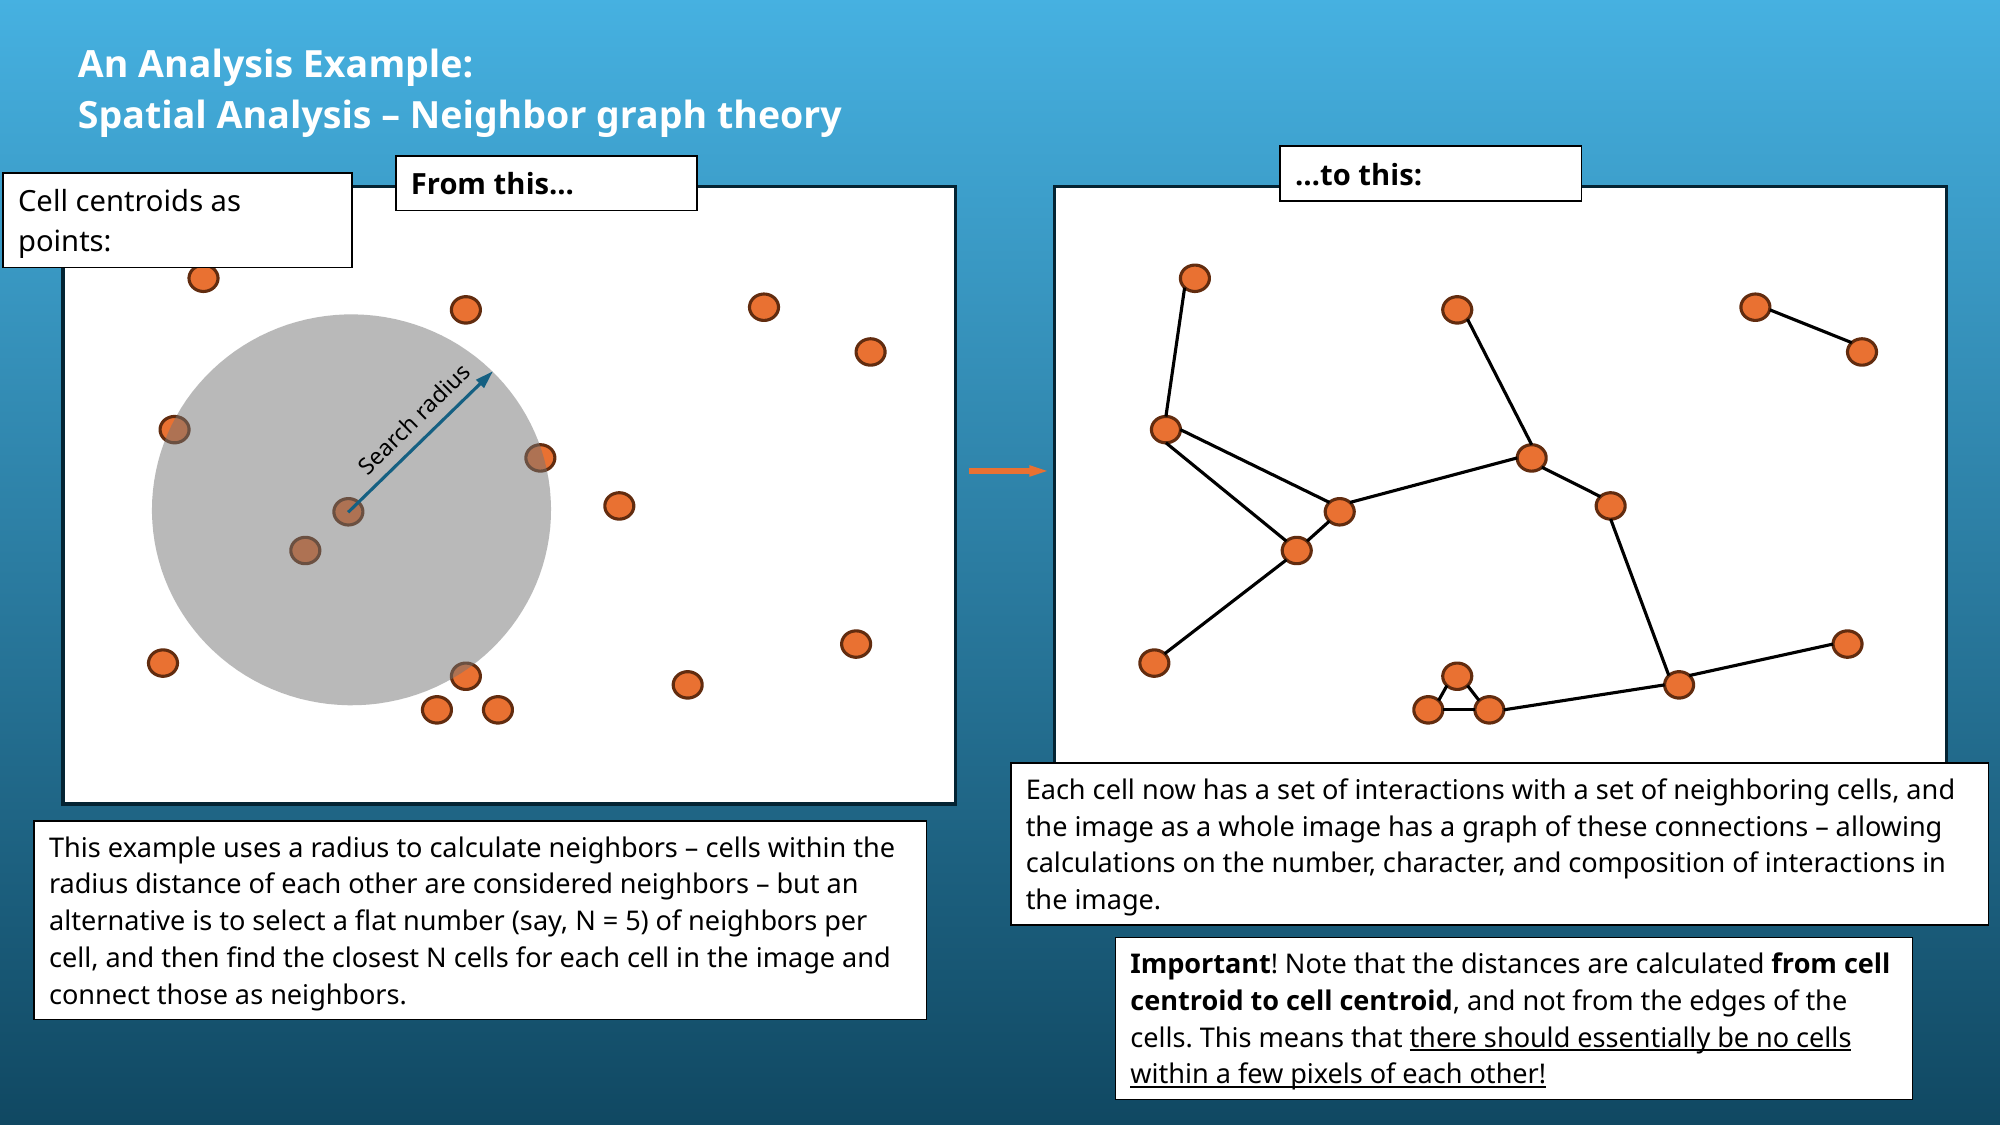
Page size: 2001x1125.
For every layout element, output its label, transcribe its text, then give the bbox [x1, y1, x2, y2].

text_box Important! Note that the distances are calculated from cell centroid to cell centroid, and not from the edges of the cells. This means that there should essentially be no cells within a few pixels of each other! [1115, 937, 1913, 1083]
text_box Cell centroids as points: [3, 172, 352, 259]
text_box An Analysis Example: Spatial Analysis – Neighbor graph theory [62, 29, 1063, 136]
text_box …to this: [1280, 146, 1582, 197]
text_box [1054, 187, 1947, 762]
text_box Each cell now has a set of interactions with a set of neighboring cells, and the image as a whole image has a graph of these connections – allowing calculations on the number, character, and composition of interactions in the image. [1010, 763, 1989, 879]
text_box Search radius [334, 332, 498, 495]
text_box [63, 187, 956, 804]
text_box From this... [395, 155, 698, 207]
text_box This example uses a radius to calculate neighbors – cells within the radius distance of each other are considered neighbors – but an alternative is to select a flat number (say, N = 5) of neighbors per cell, and then find the closest N cells for each cell in the image and connect those as neighbors. [34, 820, 927, 970]
